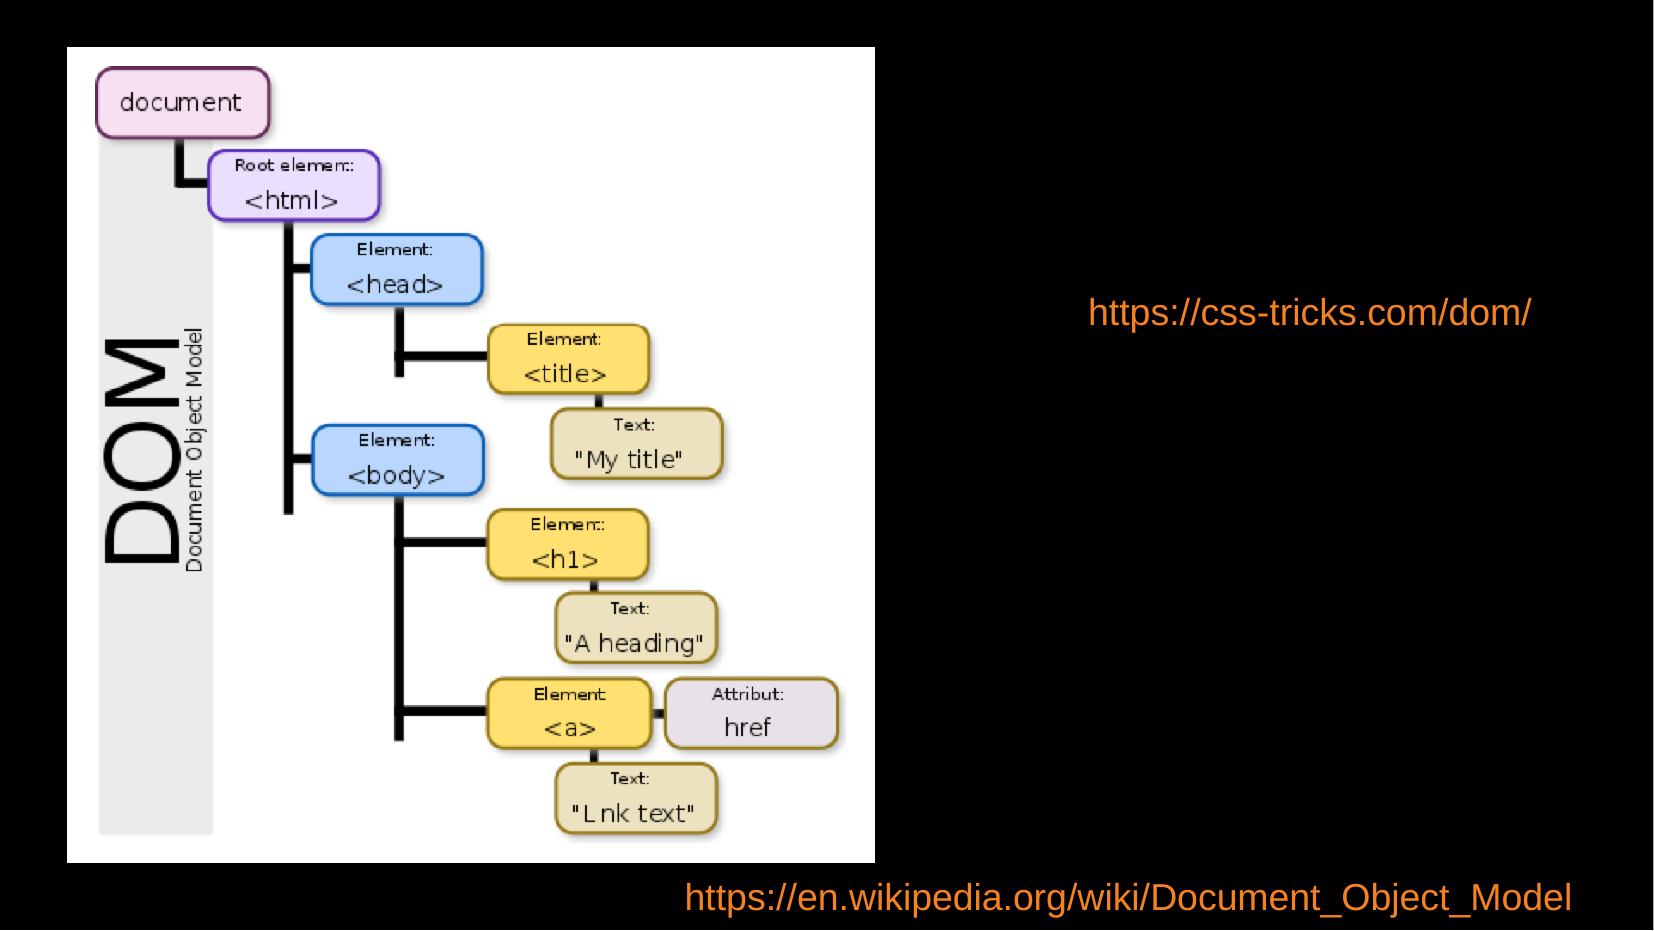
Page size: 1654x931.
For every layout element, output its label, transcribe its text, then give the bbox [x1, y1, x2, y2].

picture [67, 47, 875, 863]
text_box https://en.wikipedia.org/wiki/Document_Object_Model [669, 868, 1619, 931]
text_box https://css-tricks.com/dom/ [1073, 284, 1619, 355]
